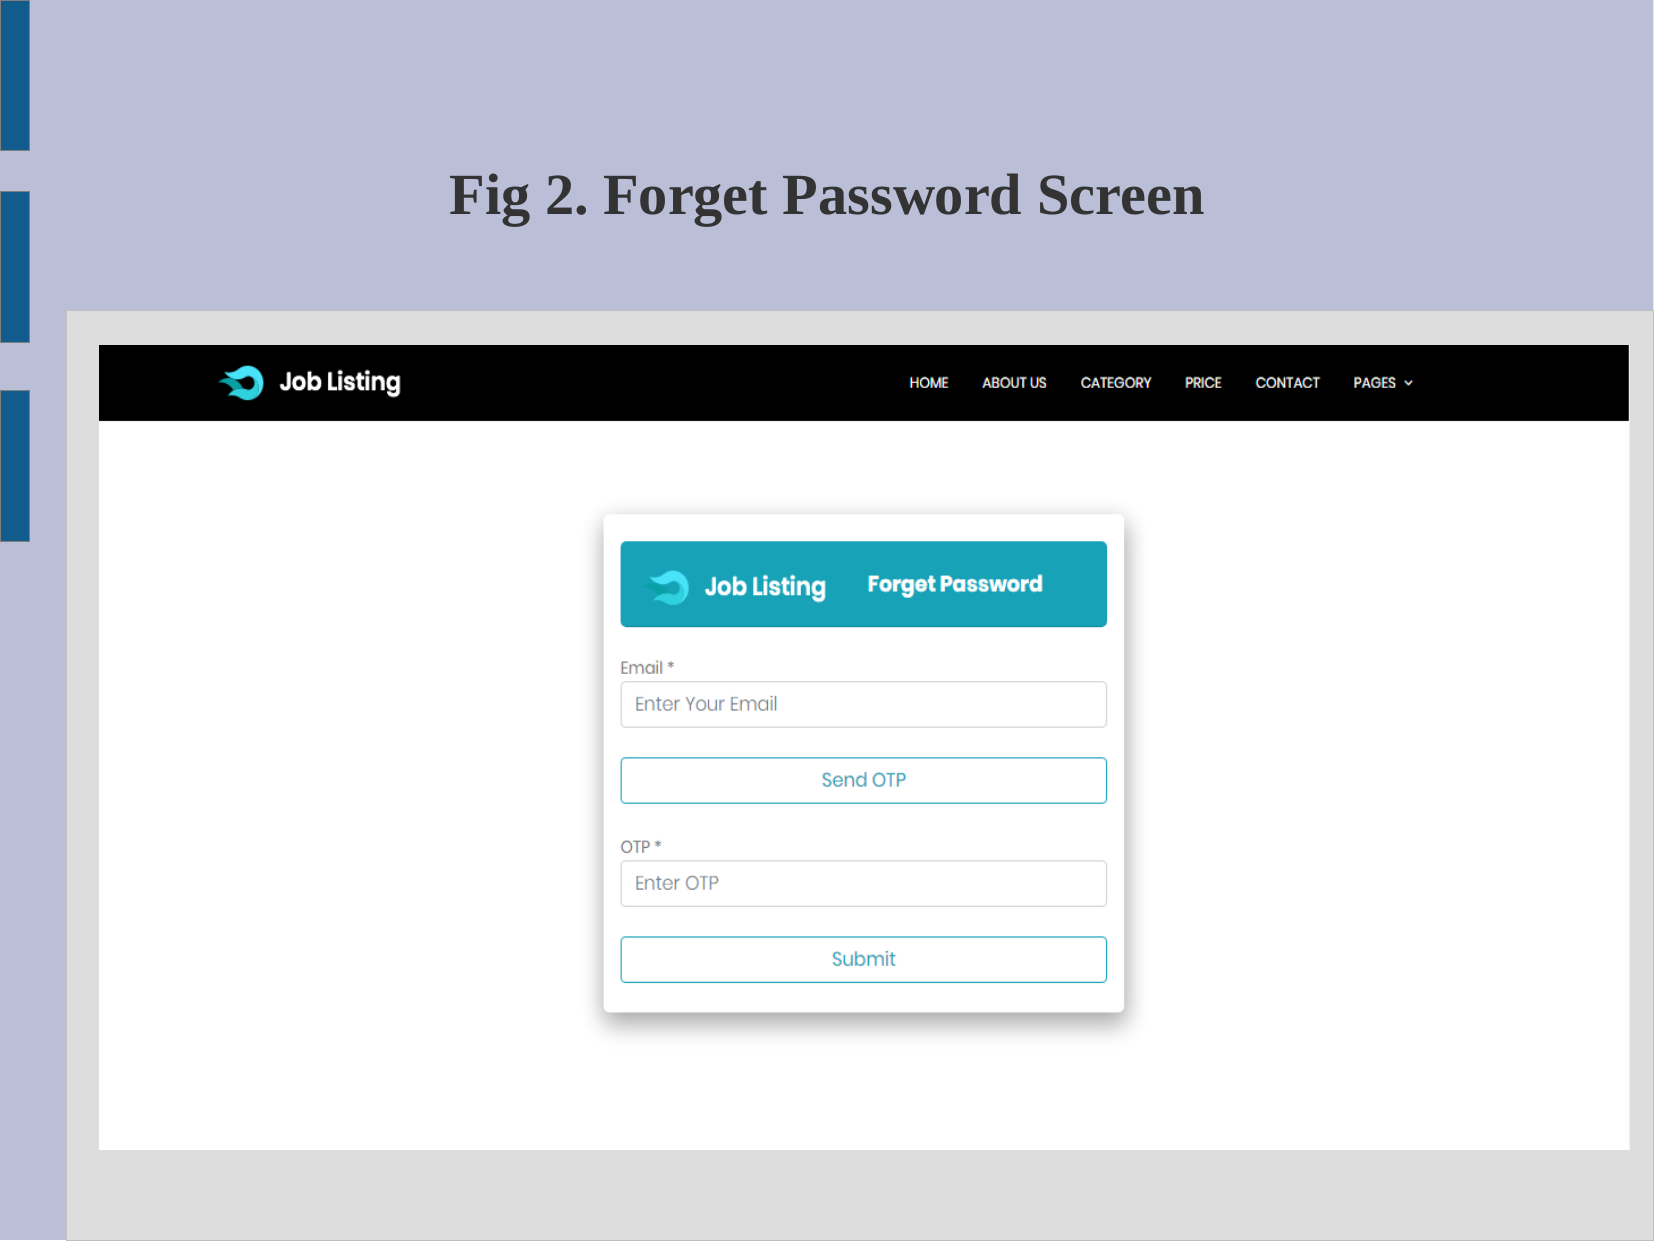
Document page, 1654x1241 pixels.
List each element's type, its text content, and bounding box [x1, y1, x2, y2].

picture [99, 345, 1630, 1150]
title Fig 2. Forget Password Screen [121, 91, 1534, 299]
